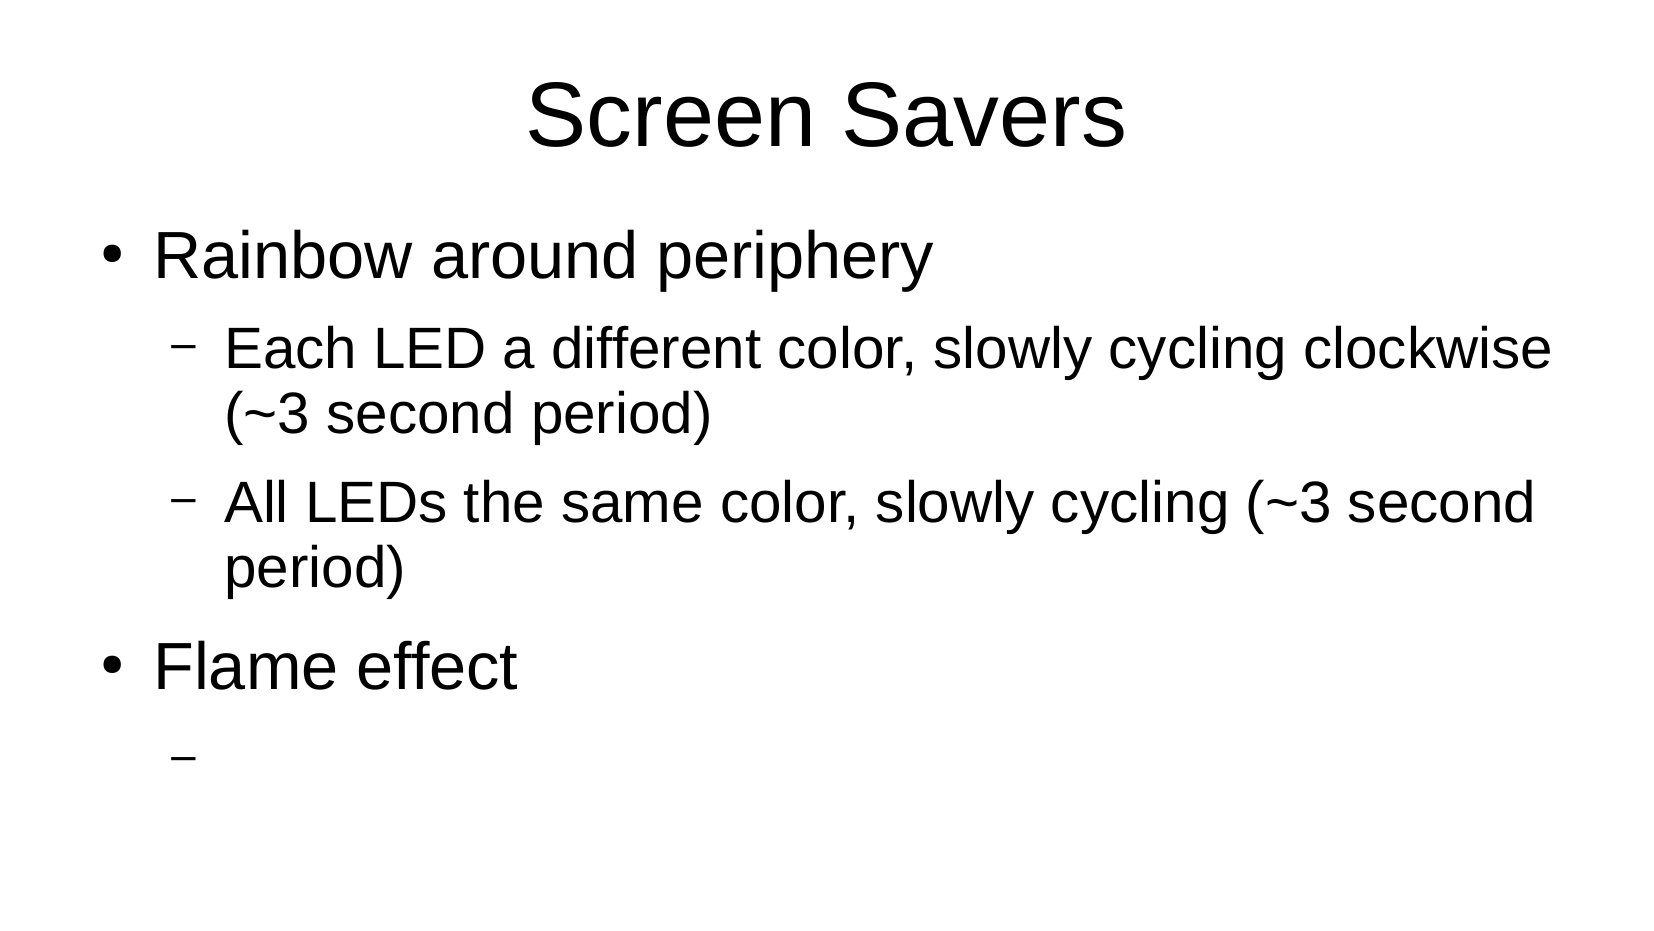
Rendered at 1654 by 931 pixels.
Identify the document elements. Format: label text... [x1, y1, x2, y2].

title Screen Savers [82, 37, 1571, 193]
list Rainbow around periphery Each LED a different color, slowly cycling clockwise (~3 second period) All LEDs the same color, slowly cycling (~3 second period) Flame effect [82, 217, 1571, 758]
